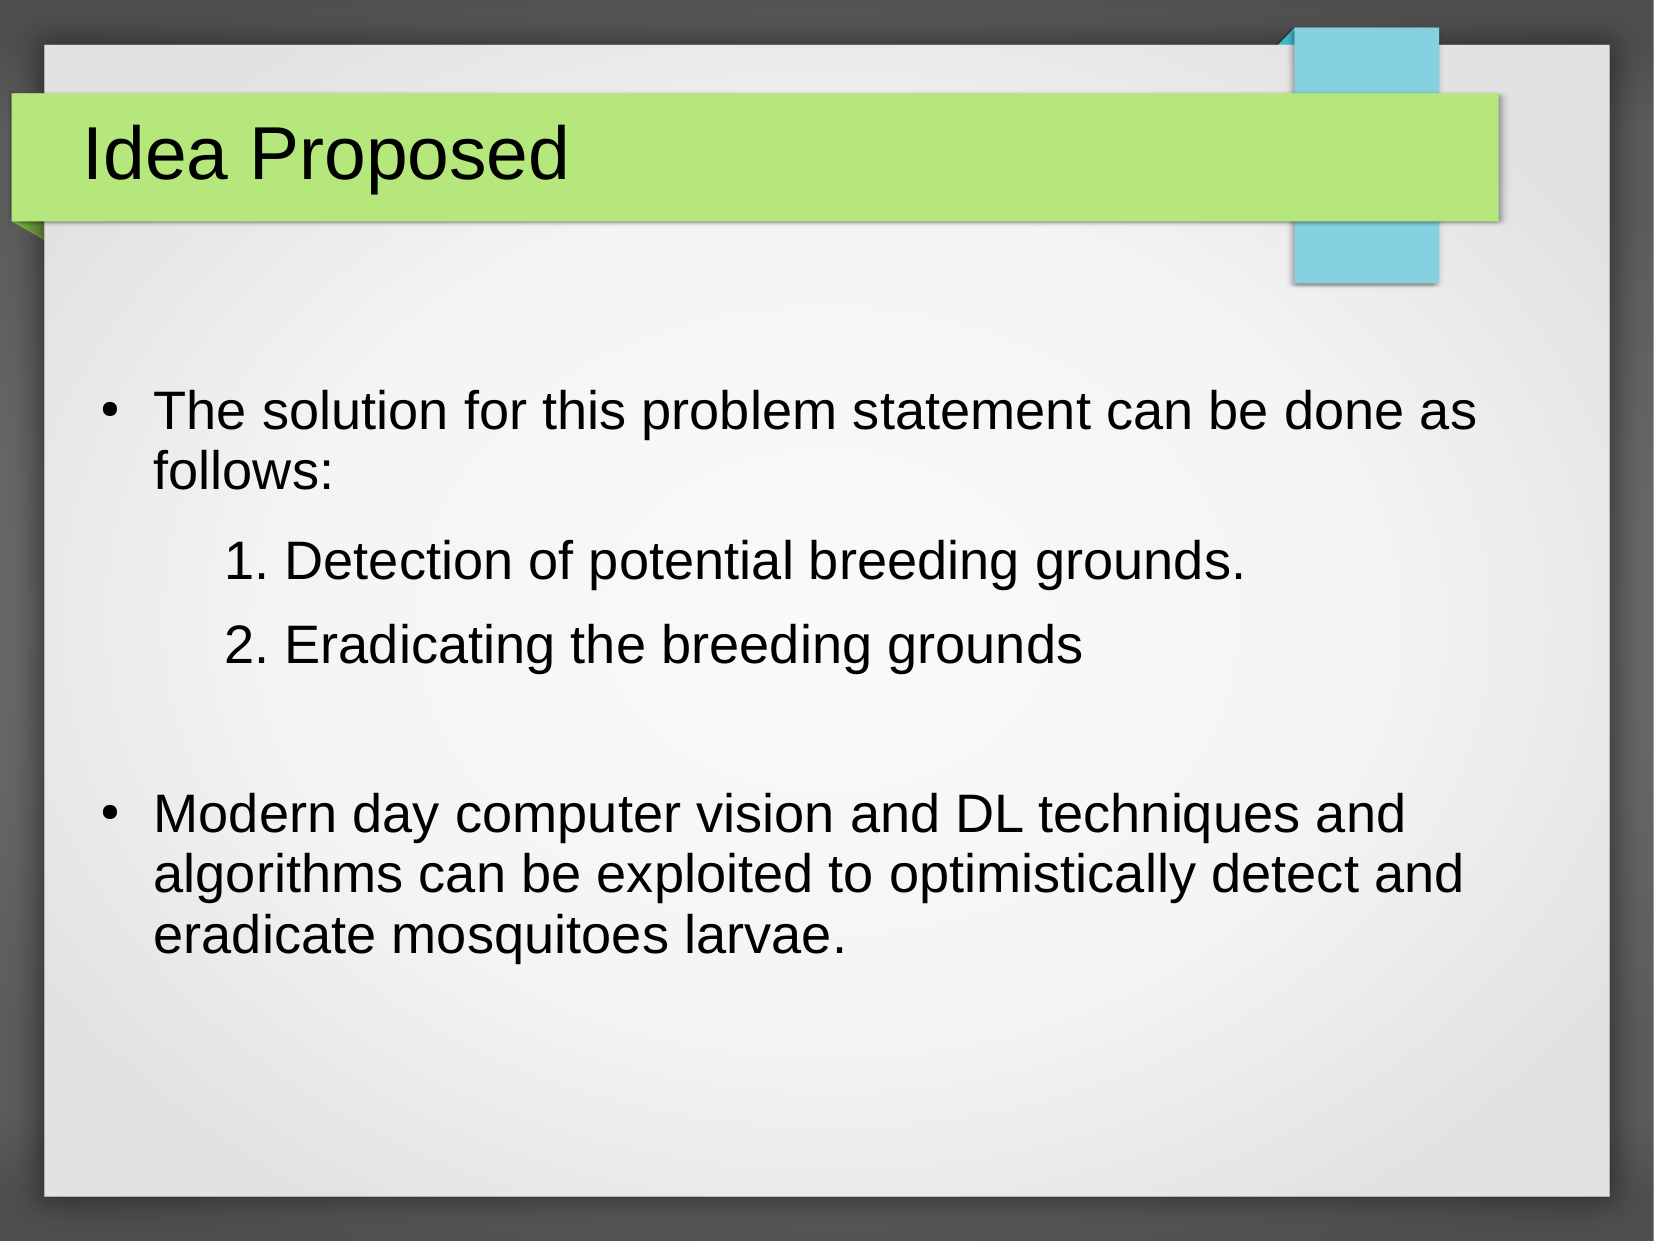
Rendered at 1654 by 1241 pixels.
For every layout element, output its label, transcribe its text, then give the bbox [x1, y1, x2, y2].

title Idea Proposed [82, 94, 1264, 213]
picture [0, 0, 1654, 1241]
list The solution for this problem statement can be done as follows: 1. Detection of potential breeding grounds. 2. Eradicating the breeding grounds Modern day computer vision and DL techniques and algorithms can be exploited to optimistically detect and eradicate mosquitoes larvae. [82, 290, 1571, 1010]
